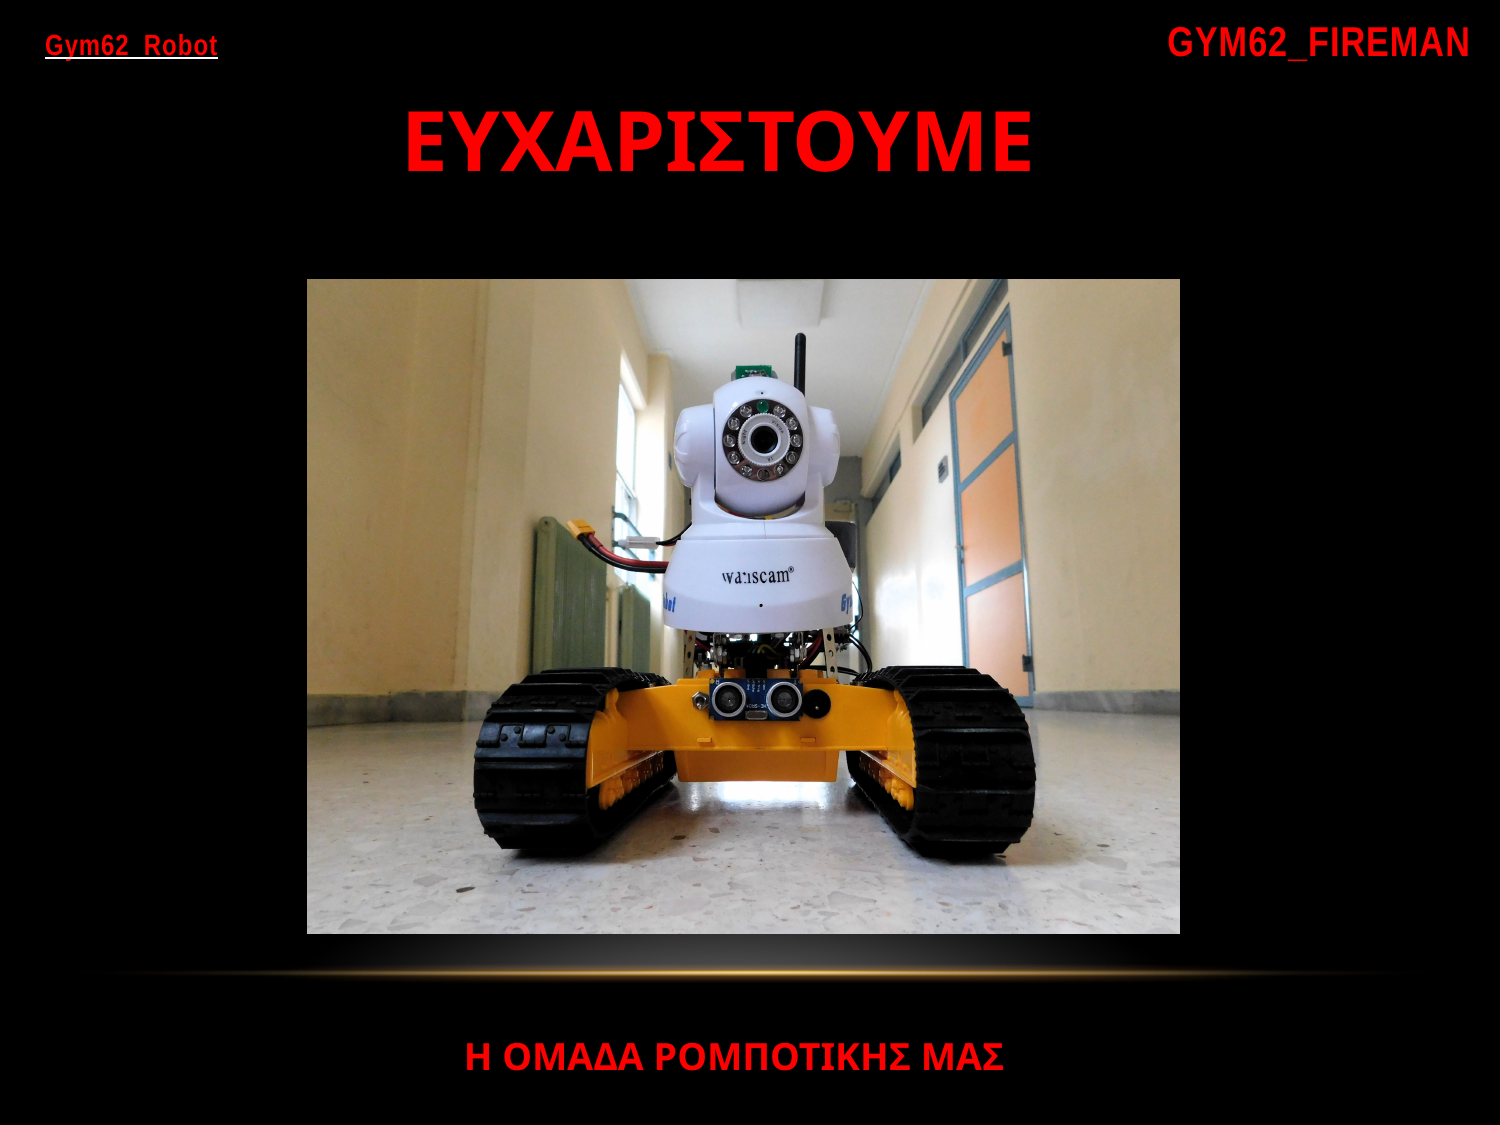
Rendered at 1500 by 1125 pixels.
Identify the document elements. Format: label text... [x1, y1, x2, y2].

text_box Gym62_FireMan [1143, 9, 1494, 73]
text_box ΕΥΧΑΡΙΣΤΟΥΜΕ [237, 80, 1200, 196]
text_box Gym62_Robot [24, 6, 238, 69]
text_box Η ΟΜΑΔΑ ΡΟΜΠΟΤΙΚΗΣ ΜΑΣ [324, 1025, 1144, 1085]
picture [0, 0, 1500, 1125]
